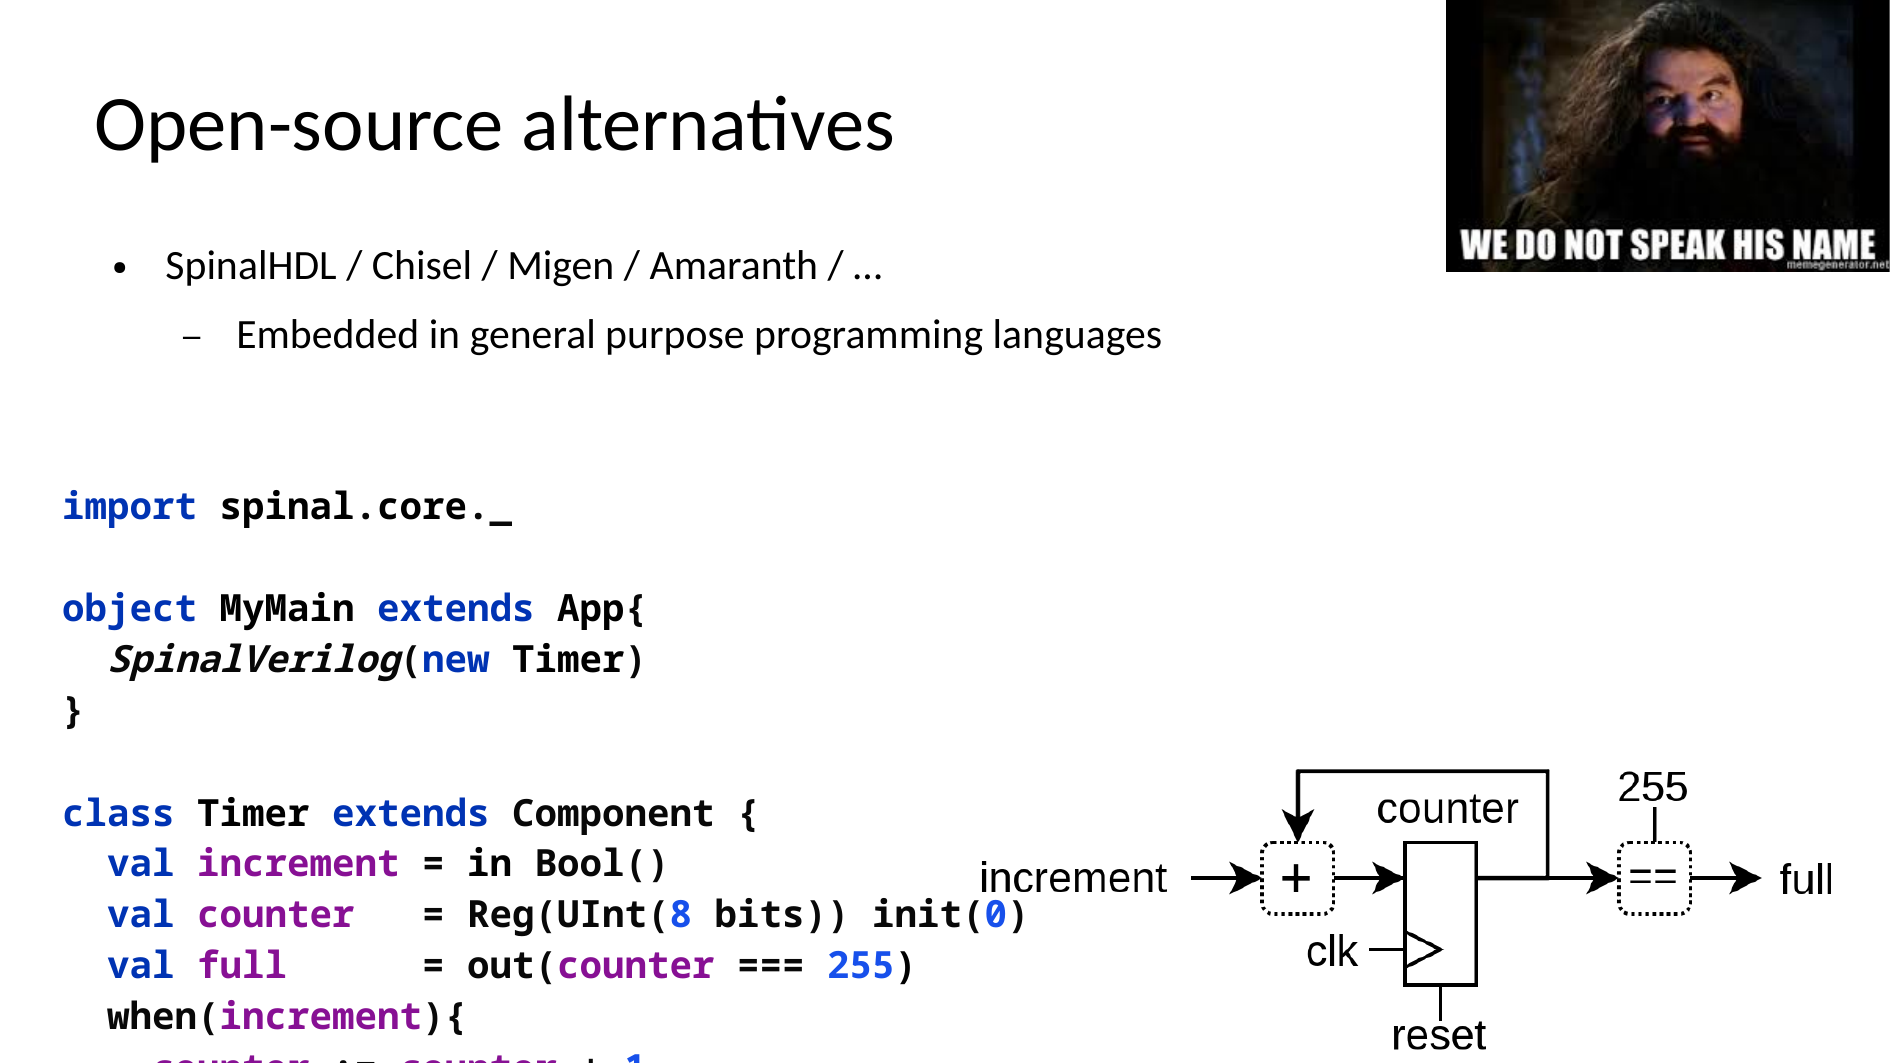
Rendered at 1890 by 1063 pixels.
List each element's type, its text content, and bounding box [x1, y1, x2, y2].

text_box import spinal.core._ object MyMain extends App{ SpinalVerilog(new Timer) } class Timer extends Component { val increment = in Bool() val counter = Reg(UInt(8 bits)) init(0) val full = out(counter === 255) when(increment){ counter := counter + 1 } } [47, 472, 1330, 1013]
picture [1446, 0, 1890, 272]
list SpinalHDL / Chisel / Migen / Amaranth / … Embedded in general purpose programming languages [94, 248, 1890, 708]
title Open-source alternatives [94, 42, 1446, 220]
picture [921, 708, 1890, 1063]
